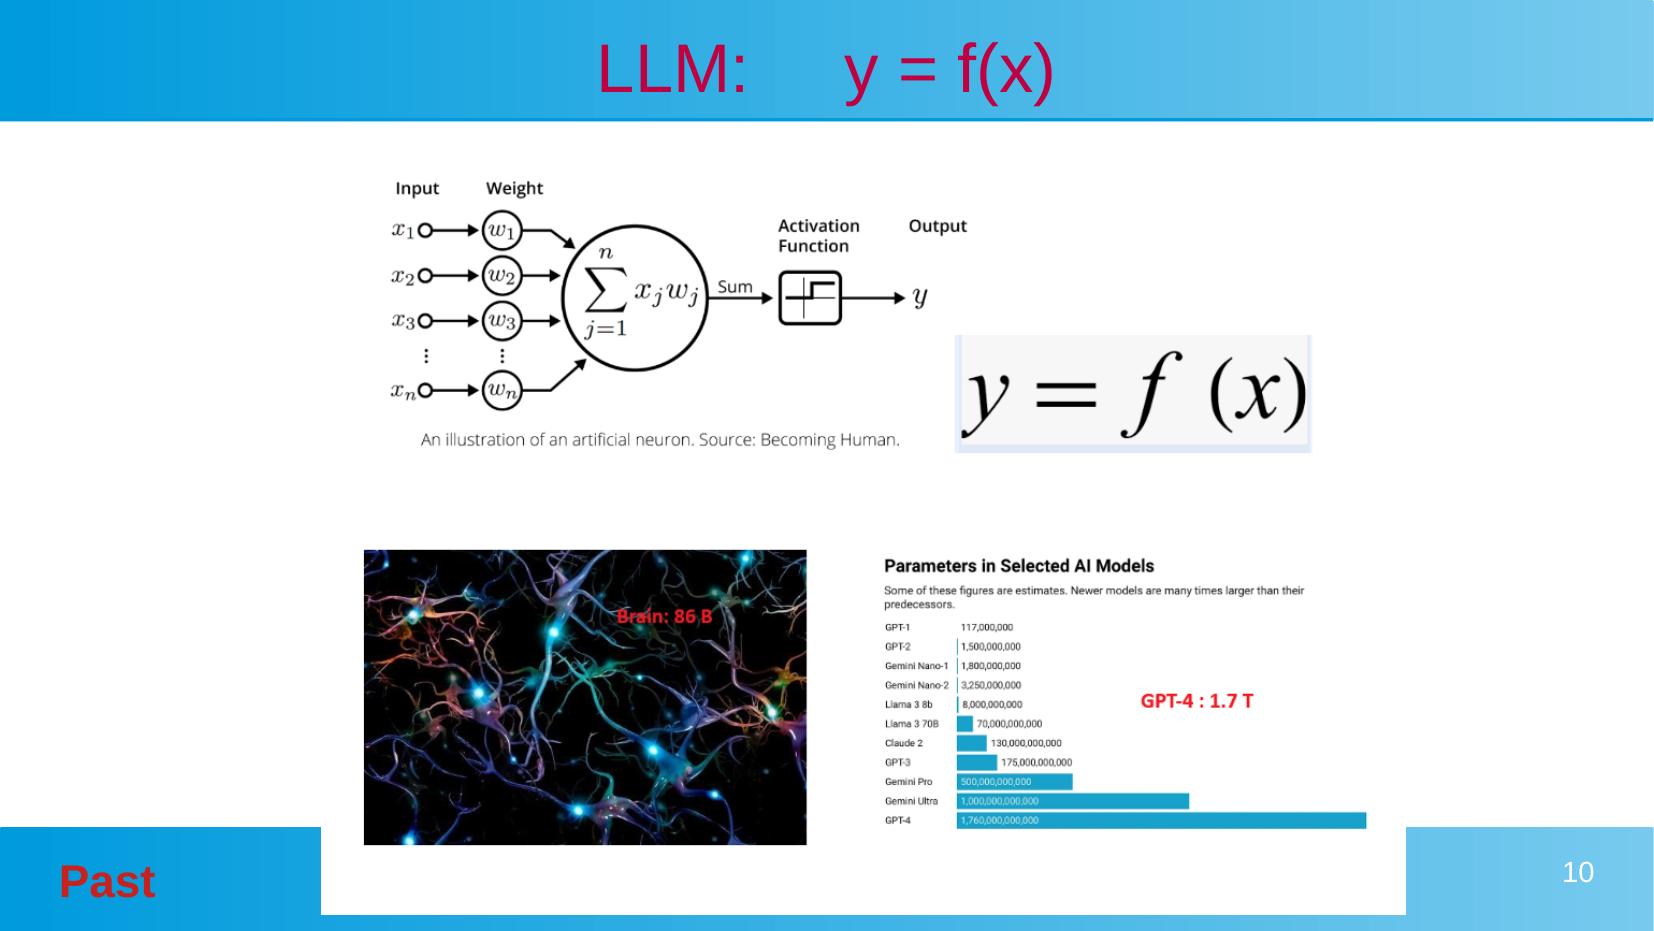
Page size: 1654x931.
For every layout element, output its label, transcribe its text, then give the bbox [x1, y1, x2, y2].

picture [321, 131, 1406, 915]
title LLM: y = f(x) [59, 29, 1595, 108]
